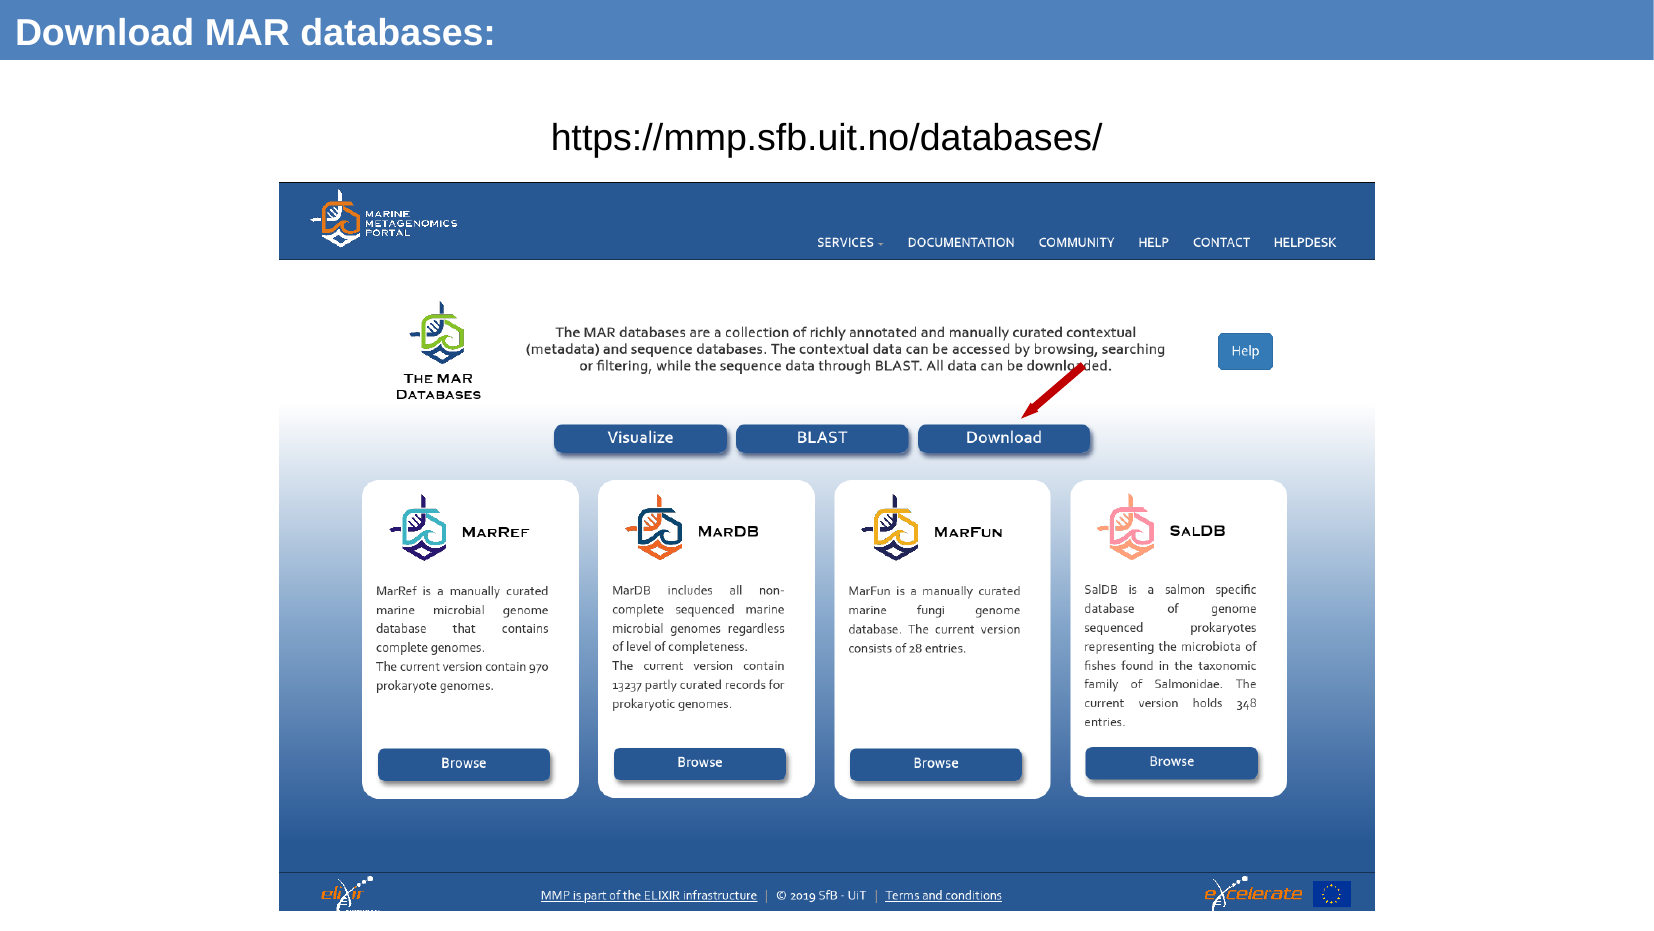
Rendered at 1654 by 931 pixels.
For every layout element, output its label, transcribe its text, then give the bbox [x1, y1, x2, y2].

text_box https://mmp.sfb.uit.no/databases/ [399, 105, 1255, 172]
picture [279, 182, 1375, 911]
text_box Download MAR databases: [0, 0, 1654, 60]
